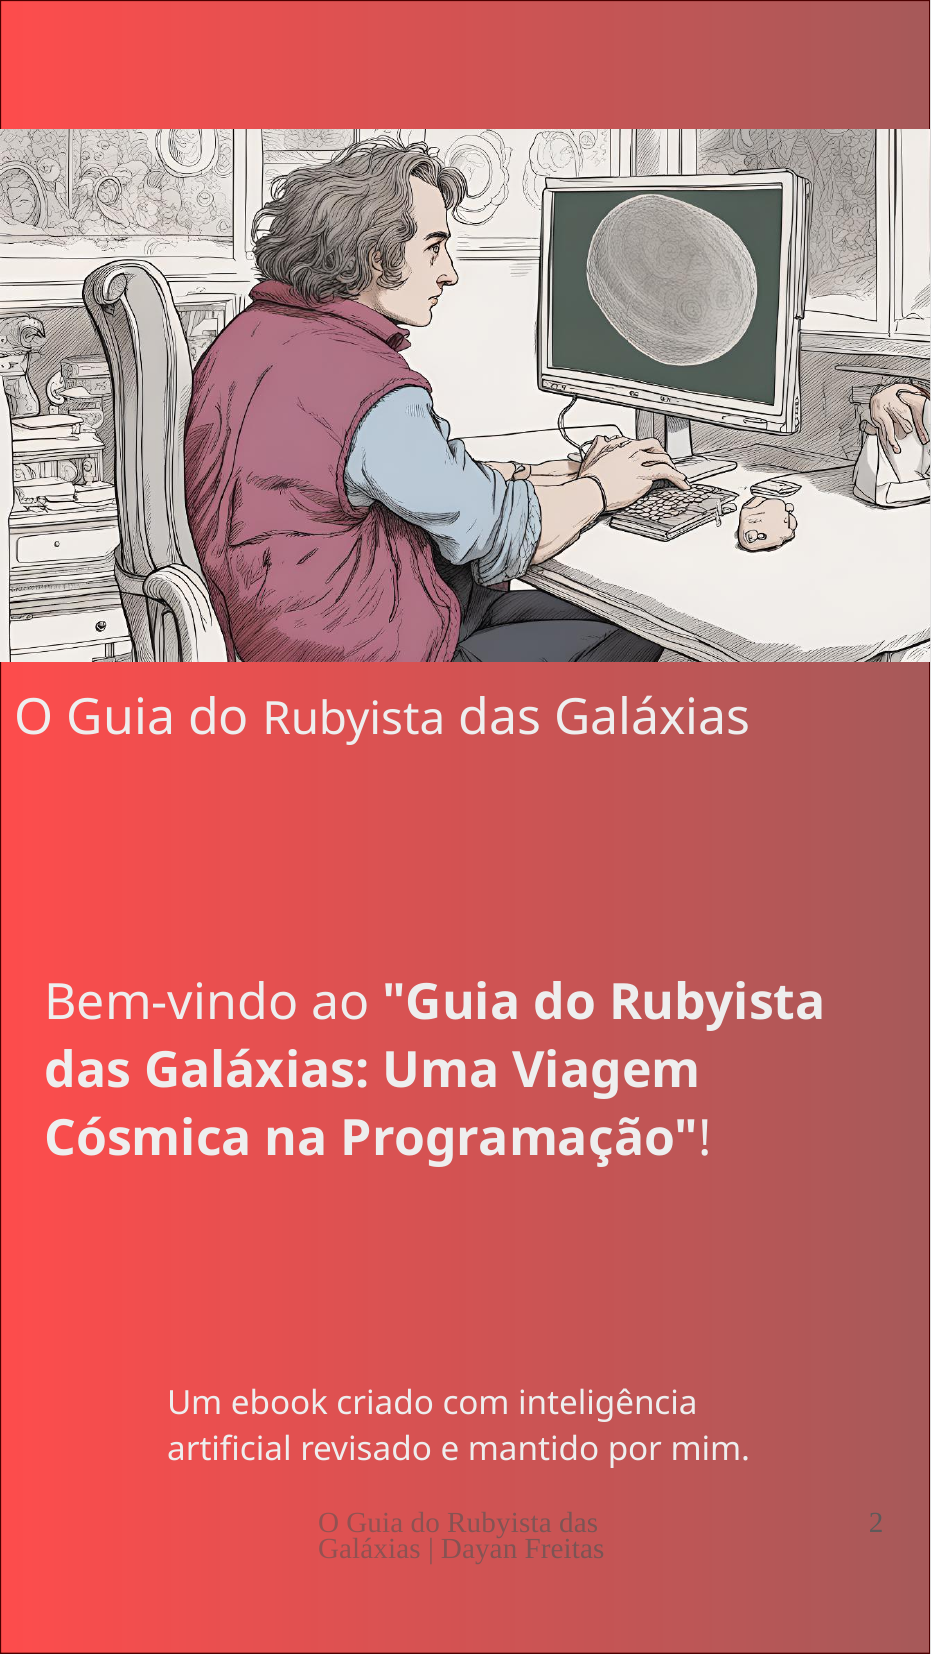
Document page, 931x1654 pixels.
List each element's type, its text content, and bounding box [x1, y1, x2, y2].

text_box Um ebook criado com inteligência artificial revisado e mantido por mim. [122, 1371, 820, 1487]
picture [0, 129, 931, 662]
text_box [0, 0, 931, 129]
text_box [0, 662, 931, 673]
text_box Bem-vindo ao "Guia do Rubyista das Galáxias: Uma Viagem Cósmica na Programação"! [0, 958, 931, 1207]
text_box O Guia do Rubyista das Galáxias [0, 673, 931, 739]
text_box [0, 739, 931, 958]
text_box [0, 1207, 931, 1654]
